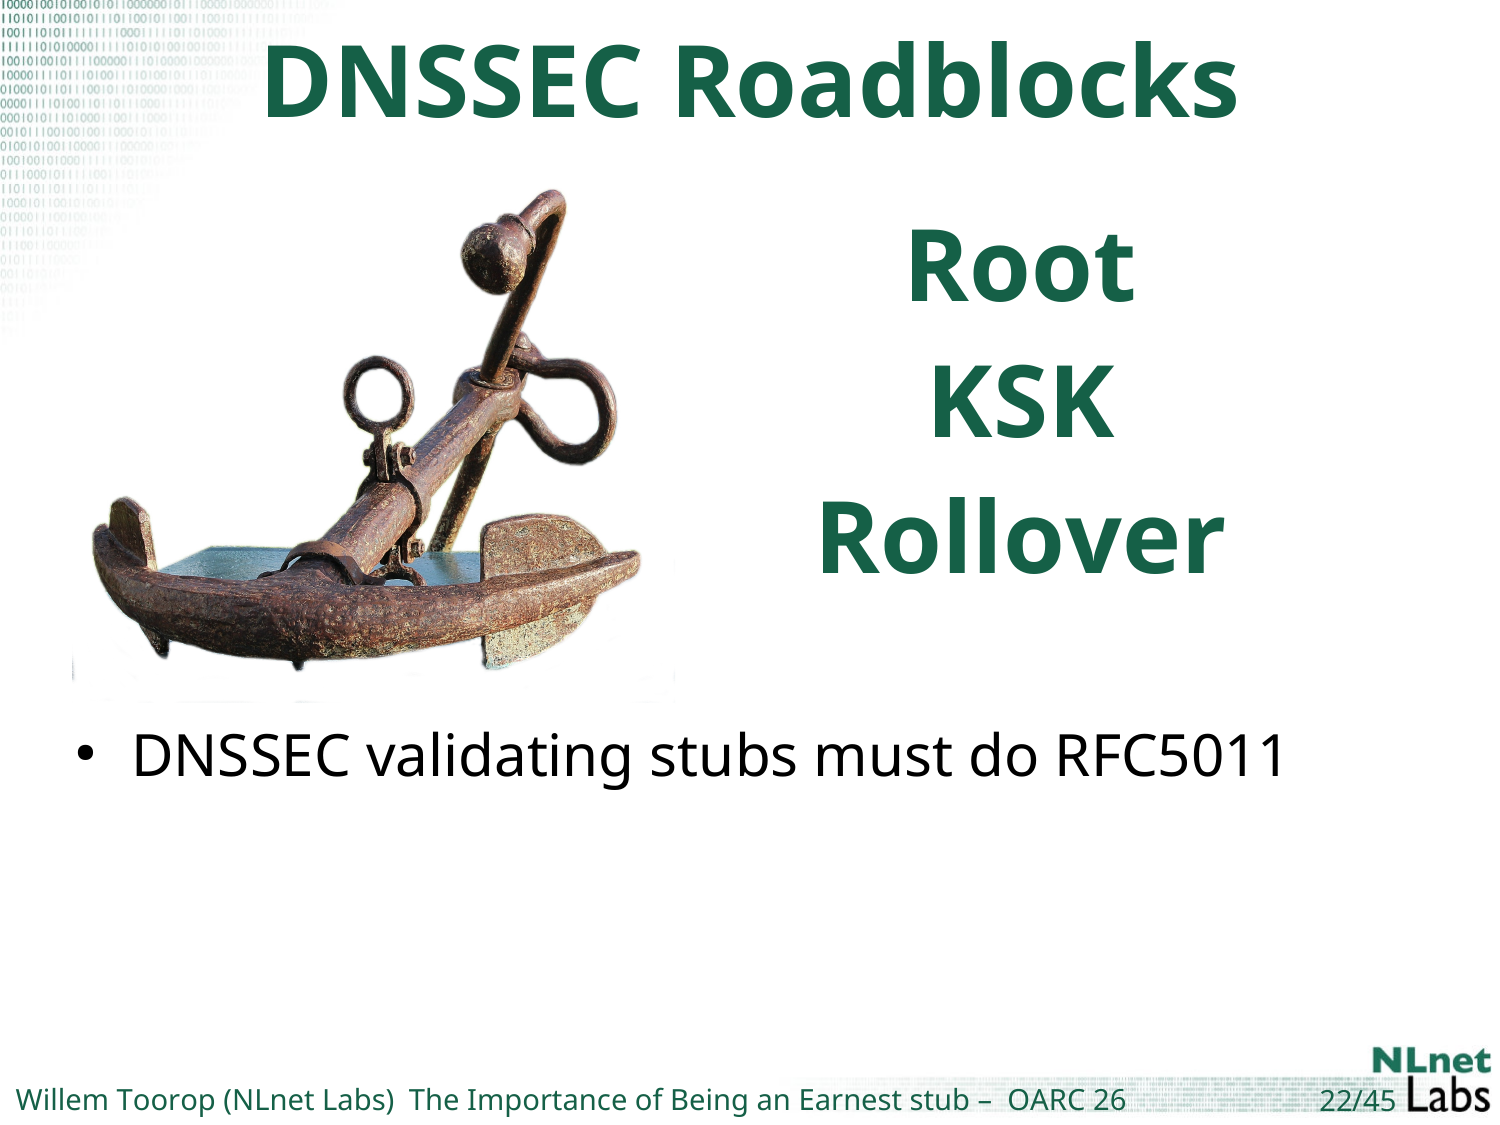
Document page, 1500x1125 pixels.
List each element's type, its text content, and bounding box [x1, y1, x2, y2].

title DNSSEC Roadblocks [75, 31, 1425, 263]
picture [0, 0, 676, 704]
picture [774, 1037, 1492, 1124]
text_box Root KSK Rollover [750, 224, 1292, 572]
list DNSSEC validating stubs must do RFC5011 [75, 714, 1500, 1005]
